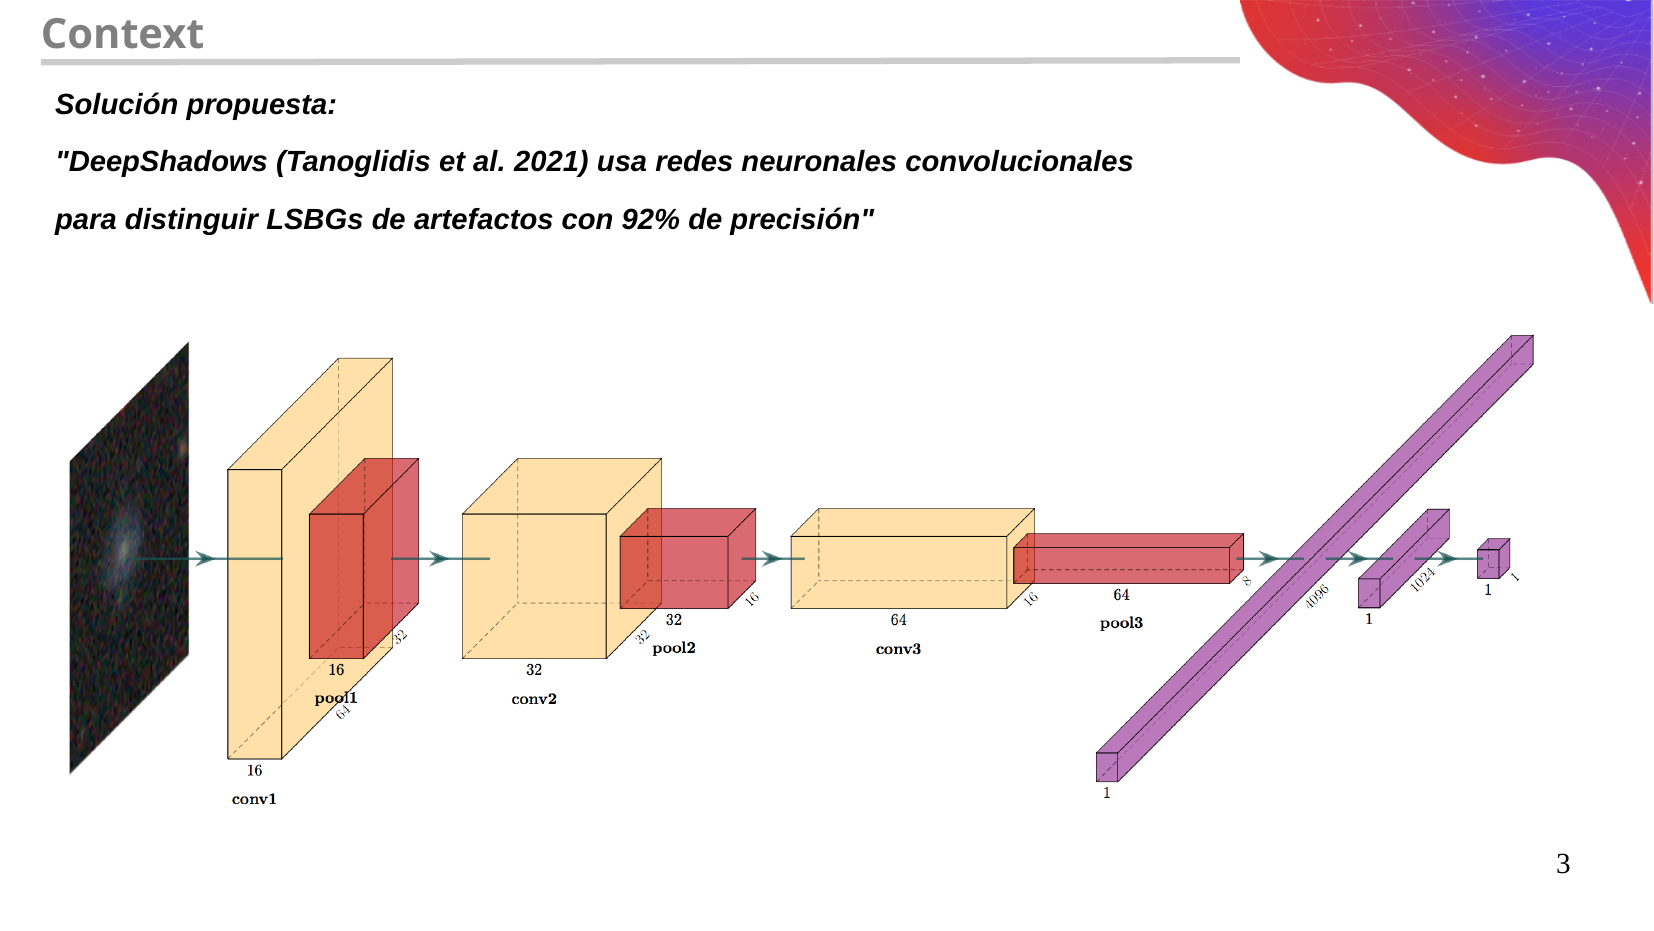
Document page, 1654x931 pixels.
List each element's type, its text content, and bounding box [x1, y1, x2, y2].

picture [1240, 0, 1654, 304]
text_box Solución propuesta: "DeepShadows (Tanoglidis et al. 2021) usa redes neuronales convolucionales para distinguir LSBGs de artefactos con 92% de precisión" [40, 27, 1394, 260]
text_box Context [26, 0, 891, 98]
picture [46, 309, 1551, 845]
